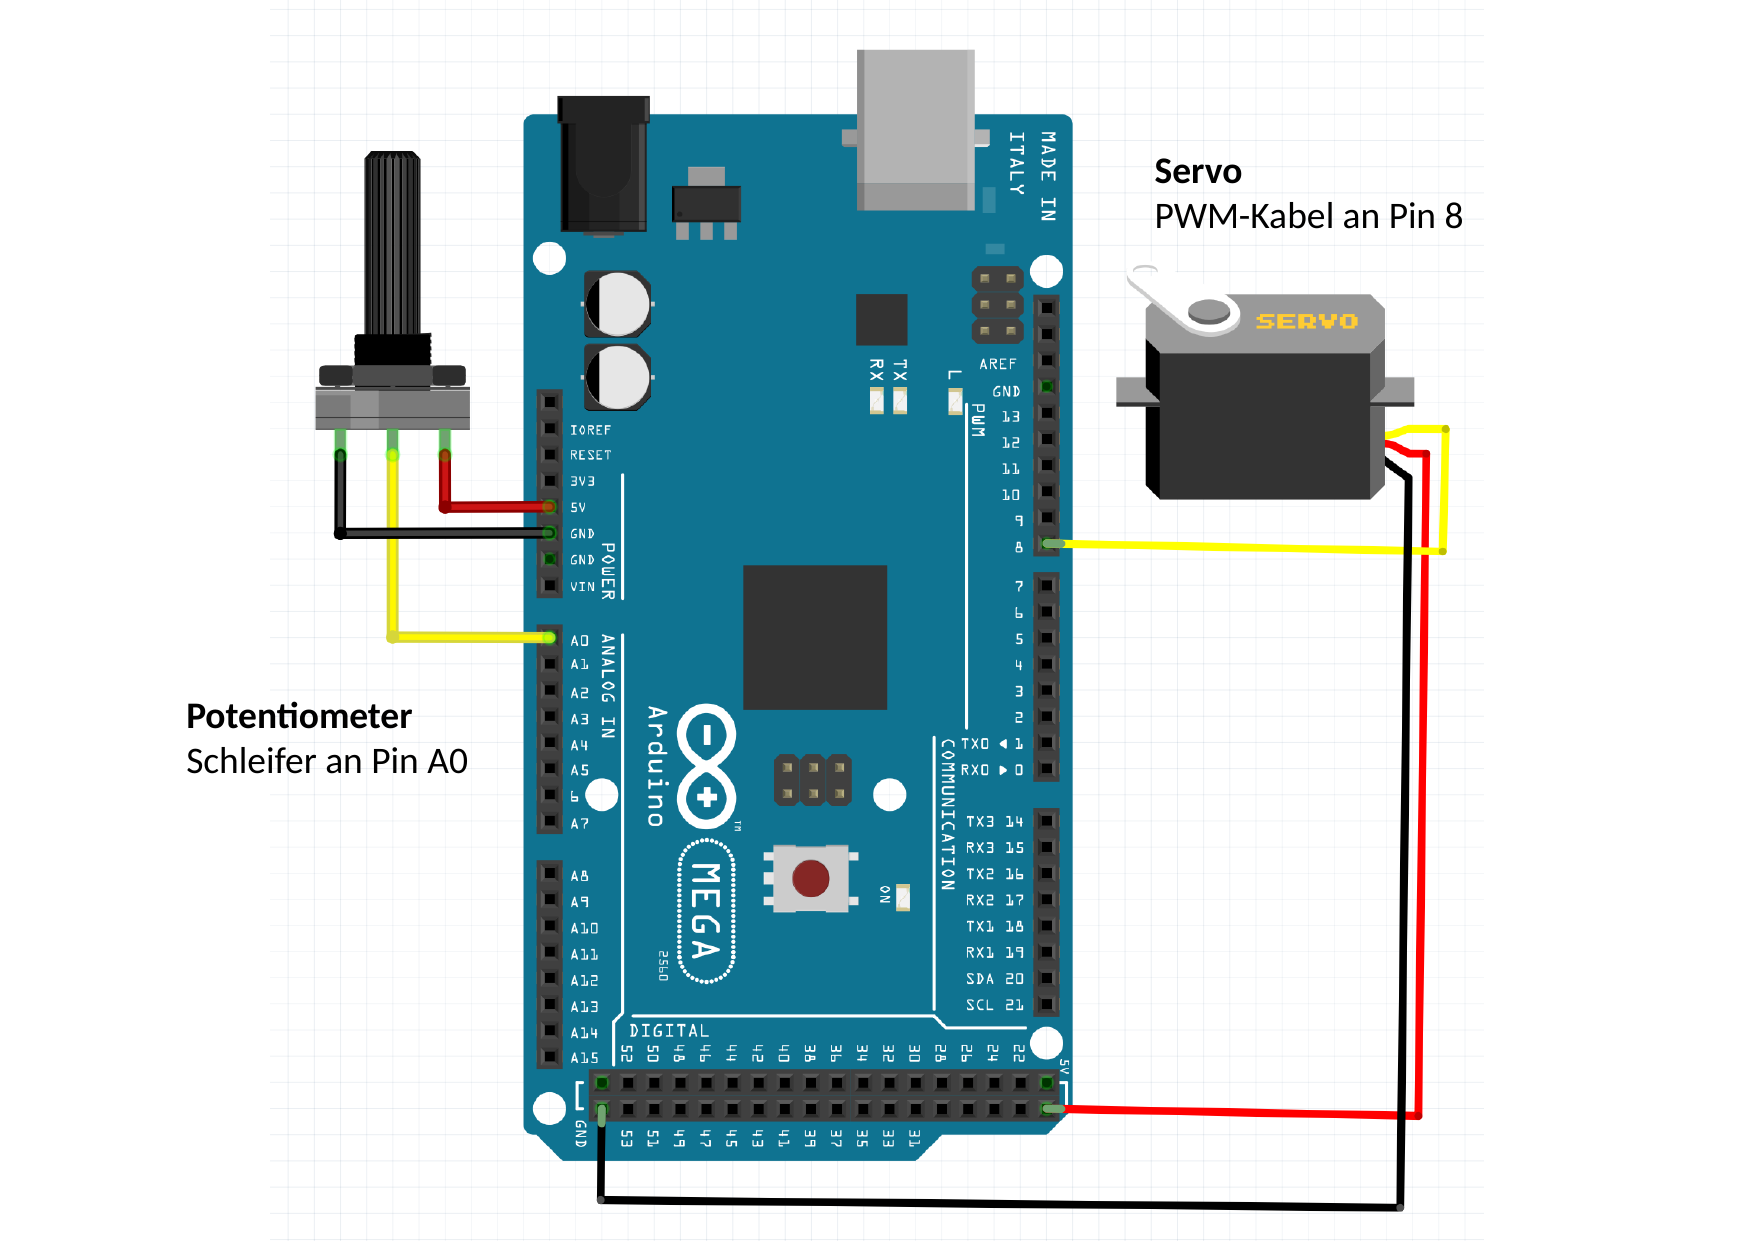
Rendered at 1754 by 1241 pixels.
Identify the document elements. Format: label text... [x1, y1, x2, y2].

text_box Potentiometer Schleifer an Pin A0 [171, 683, 488, 790]
picture [270, 0, 1484, 1241]
text_box Servo PWM-Kabel an Pin 8 [1139, 138, 1484, 245]
